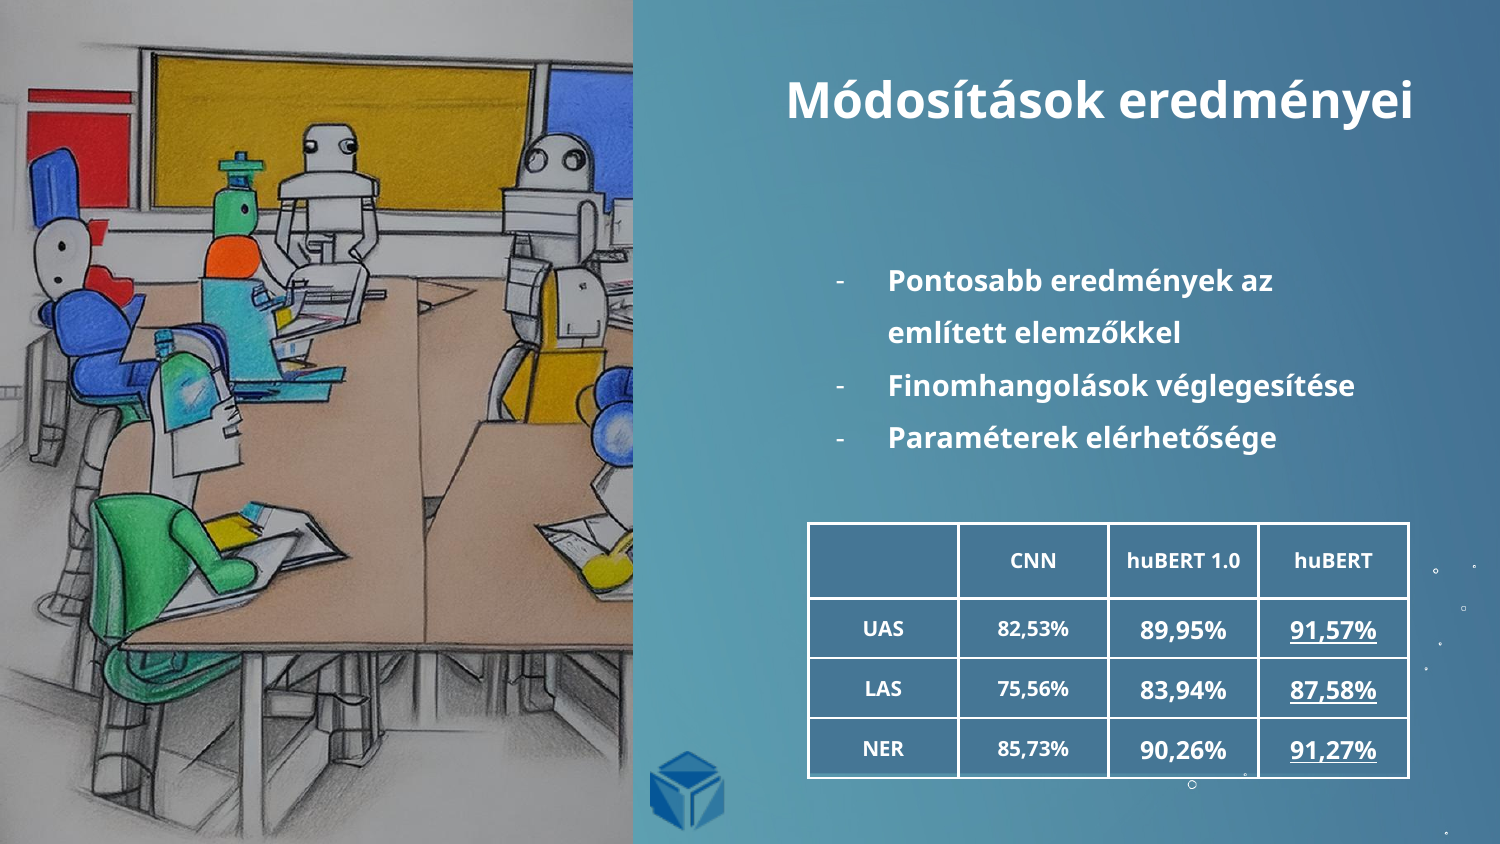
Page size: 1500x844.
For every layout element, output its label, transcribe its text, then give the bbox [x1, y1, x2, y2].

table_cell NER [810, 719, 957, 777]
text_box Módosítások eredményei [770, 53, 1447, 144]
picture [0, 0, 1500, 844]
text_box Pontosabb eredmények az említett elemzőkkel Finomhangolások véglegesítése Paraméterek elérhetősége [797, 229, 1373, 470]
table_cell UAS [810, 600, 957, 657]
table_cell 91,27% [1260, 719, 1407, 777]
table_header CNN [960, 525, 1107, 597]
table_cell 82,53% [960, 600, 1107, 657]
table_header huBERT 1.0 [1110, 525, 1257, 597]
table_cell 87,58% [1260, 659, 1407, 717]
table_cell 83,94% [1110, 659, 1257, 717]
table_cell 75,56% [960, 659, 1107, 717]
table_cell 85,73% [960, 719, 1107, 777]
table_header huBERT [1260, 525, 1407, 597]
table_cell 89,95% [1110, 600, 1257, 657]
table_cell LAS [810, 659, 957, 717]
table_cell 90,26% [1110, 719, 1257, 777]
table_cell 91,57% [1260, 600, 1407, 657]
table_header [810, 525, 957, 597]
